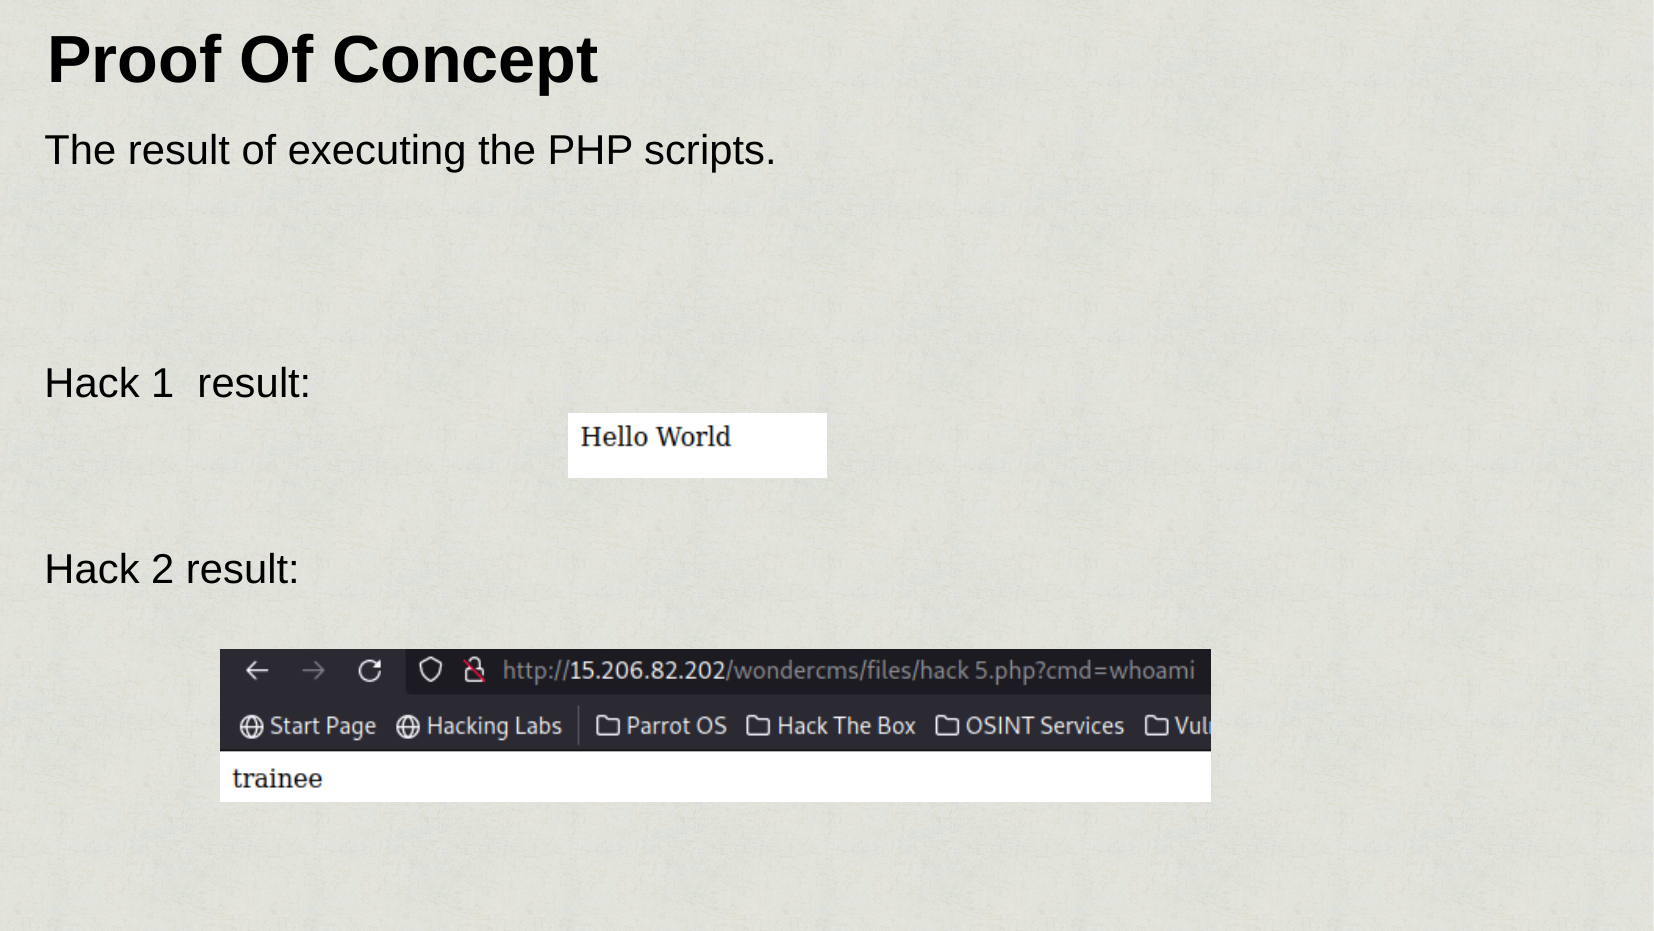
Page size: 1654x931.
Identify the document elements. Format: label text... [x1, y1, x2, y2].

text_box The result of executing the PHP scripts. Hack 1 result: Hack 2 result: [29, 73, 1506, 621]
title Proof Of Concept [47, 0, 1536, 119]
picture [0, 0, 1654, 931]
picture [568, 413, 827, 478]
